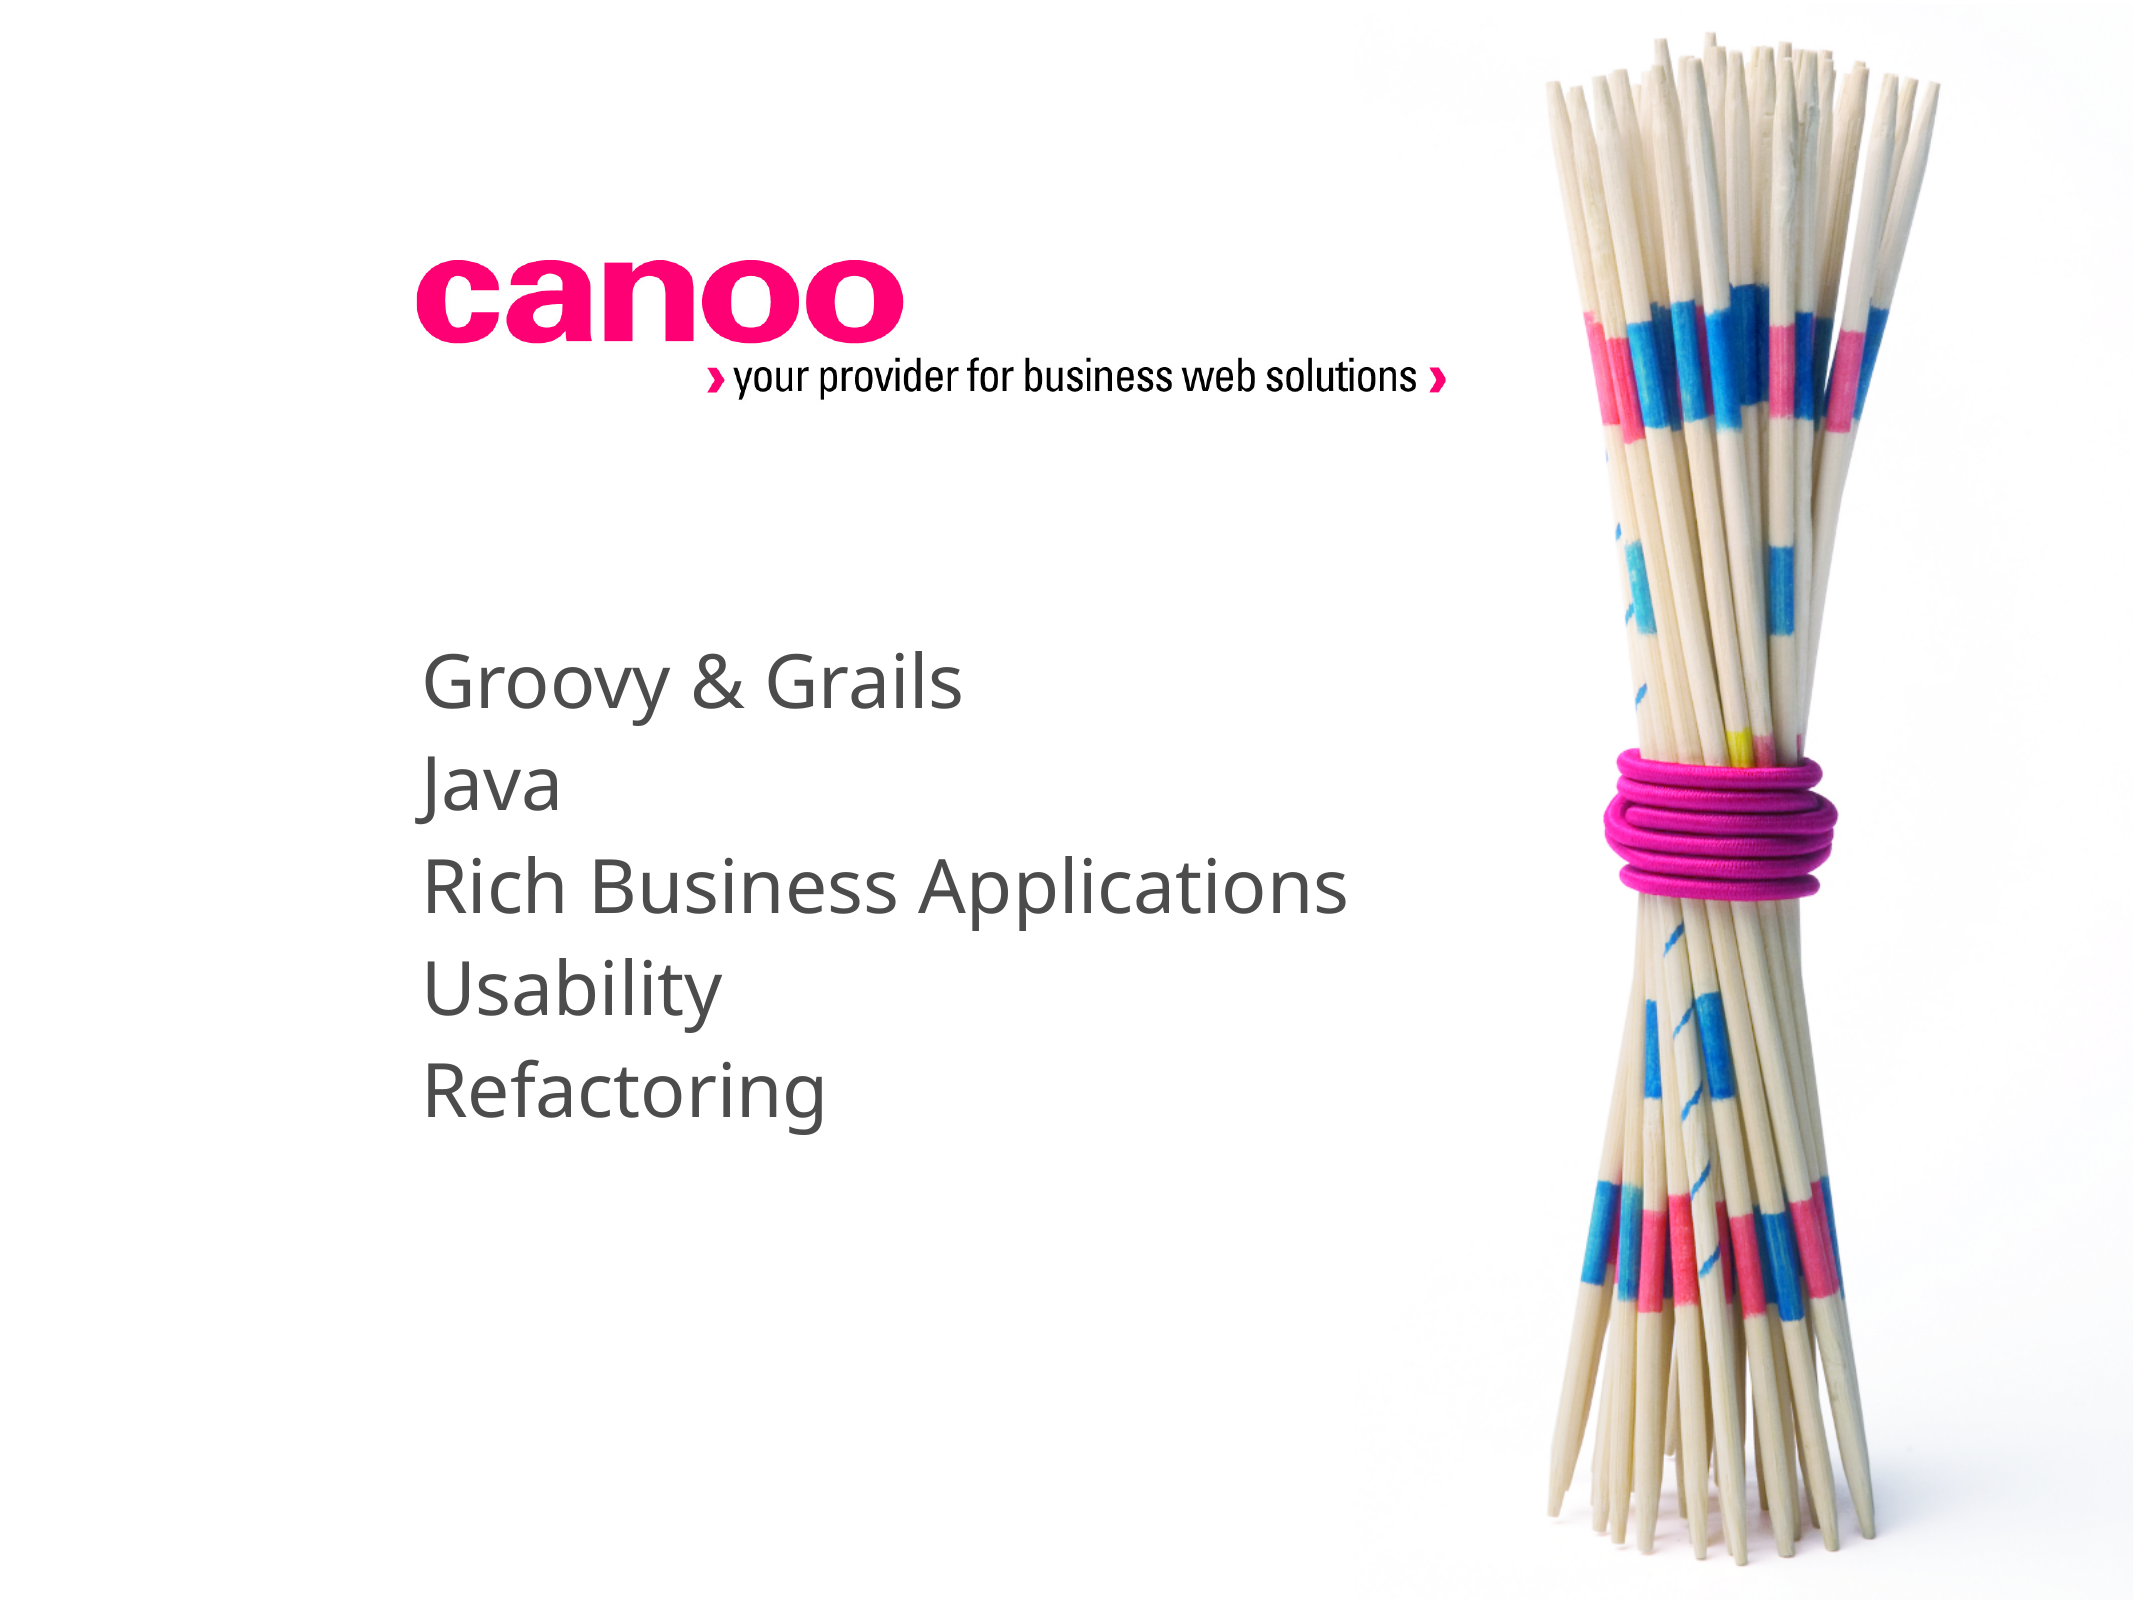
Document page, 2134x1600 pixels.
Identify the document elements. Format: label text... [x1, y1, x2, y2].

picture [416, 4, 2134, 1600]
text_box Groovy & Grails Java Rich Business Applications Usability Refactoring [421, 373, 1986, 1395]
